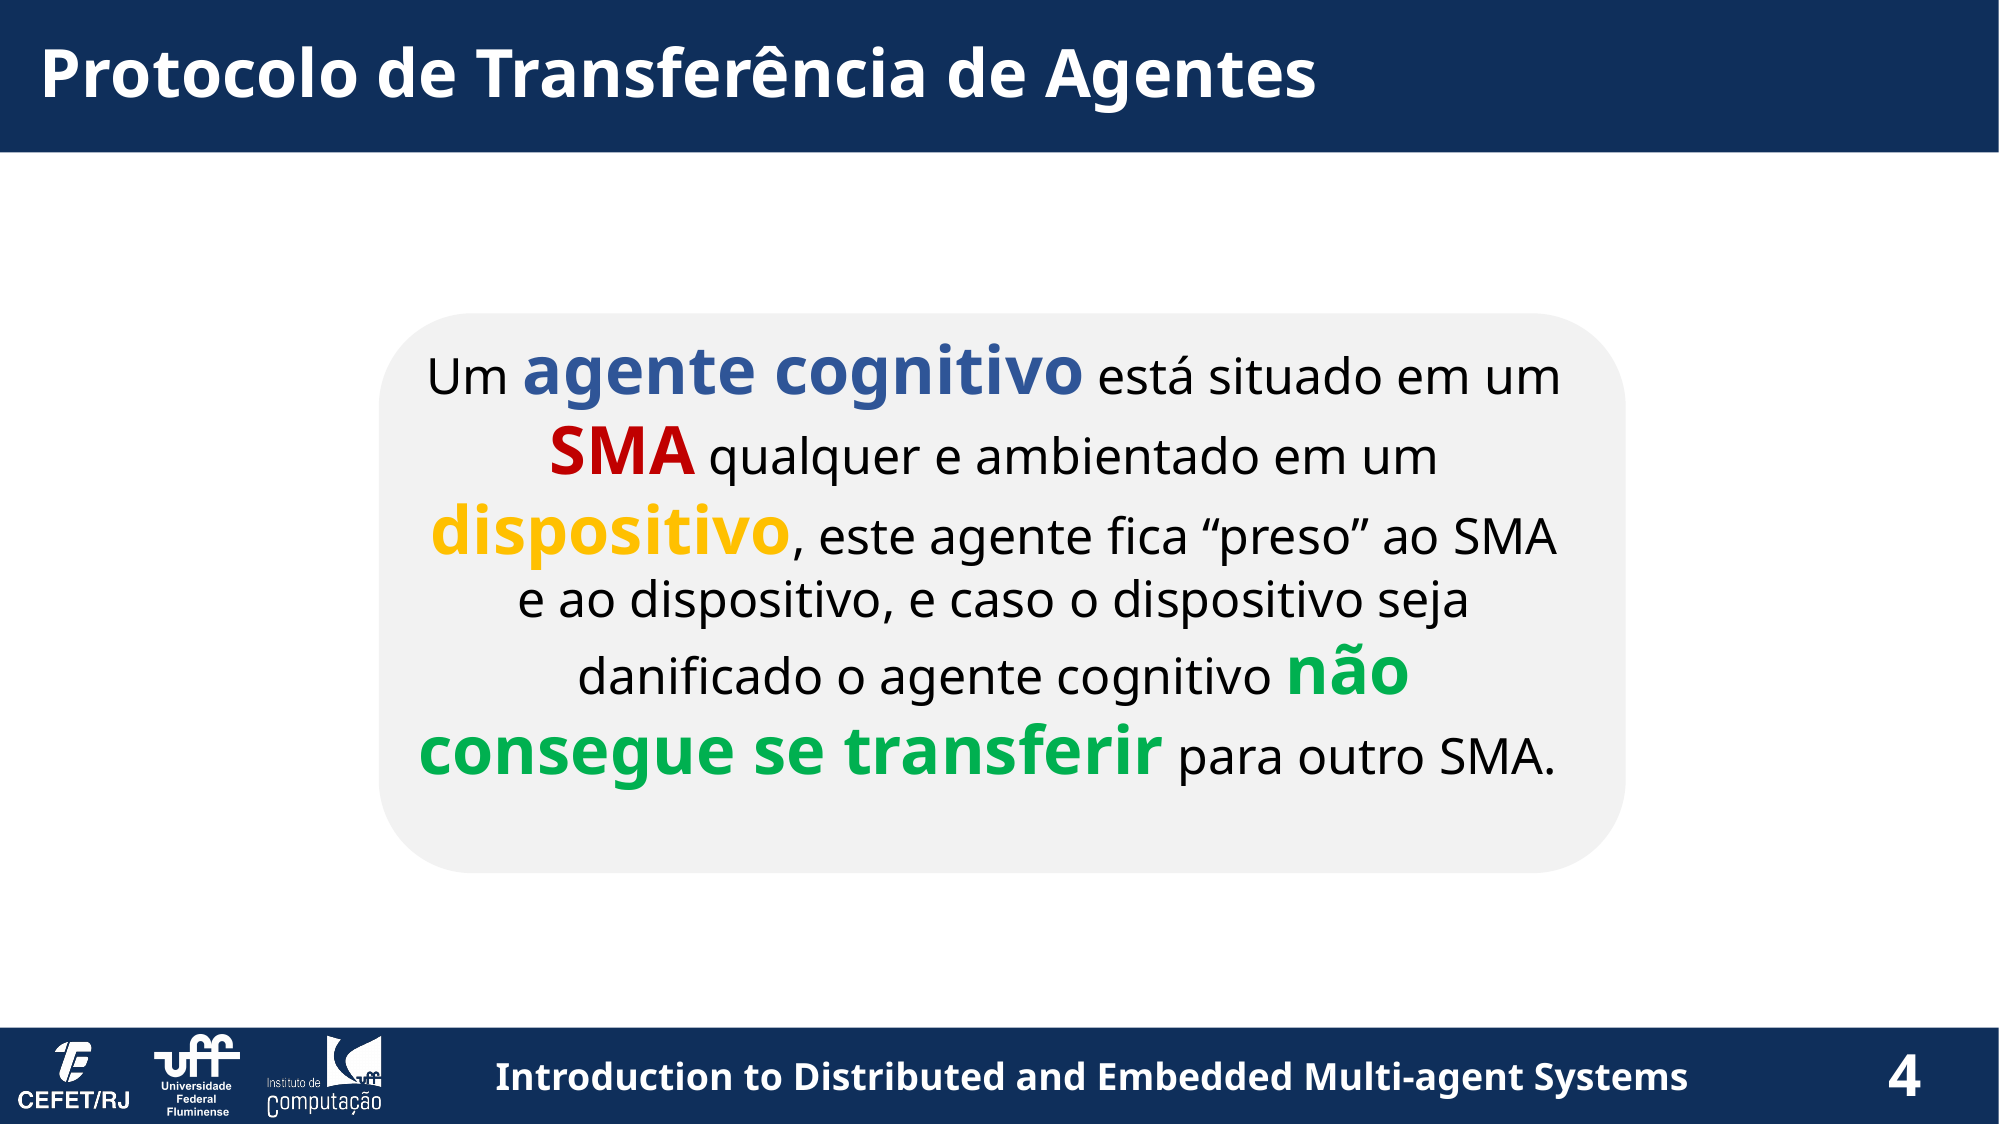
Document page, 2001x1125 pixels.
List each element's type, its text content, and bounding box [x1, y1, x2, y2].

picture [265, 1033, 383, 1118]
picture [18, 1021, 129, 1125]
text_box Protocolo de Transferência de Agentes [25, 23, 1999, 119]
picture [153, 1033, 241, 1121]
text_box Um agente cognitivo está situado em um SMA qualquer e ambientado em um dispositivo, este agente fica “preso” ao SMA e ao dispositivo, e caso o dispositivo seja danificado o agente cognitivo não consegue se transferir para outro SMA. [396, 320, 1593, 795]
text_box [437, 313, 1567, 320]
text_box [378, 335, 1626, 874]
